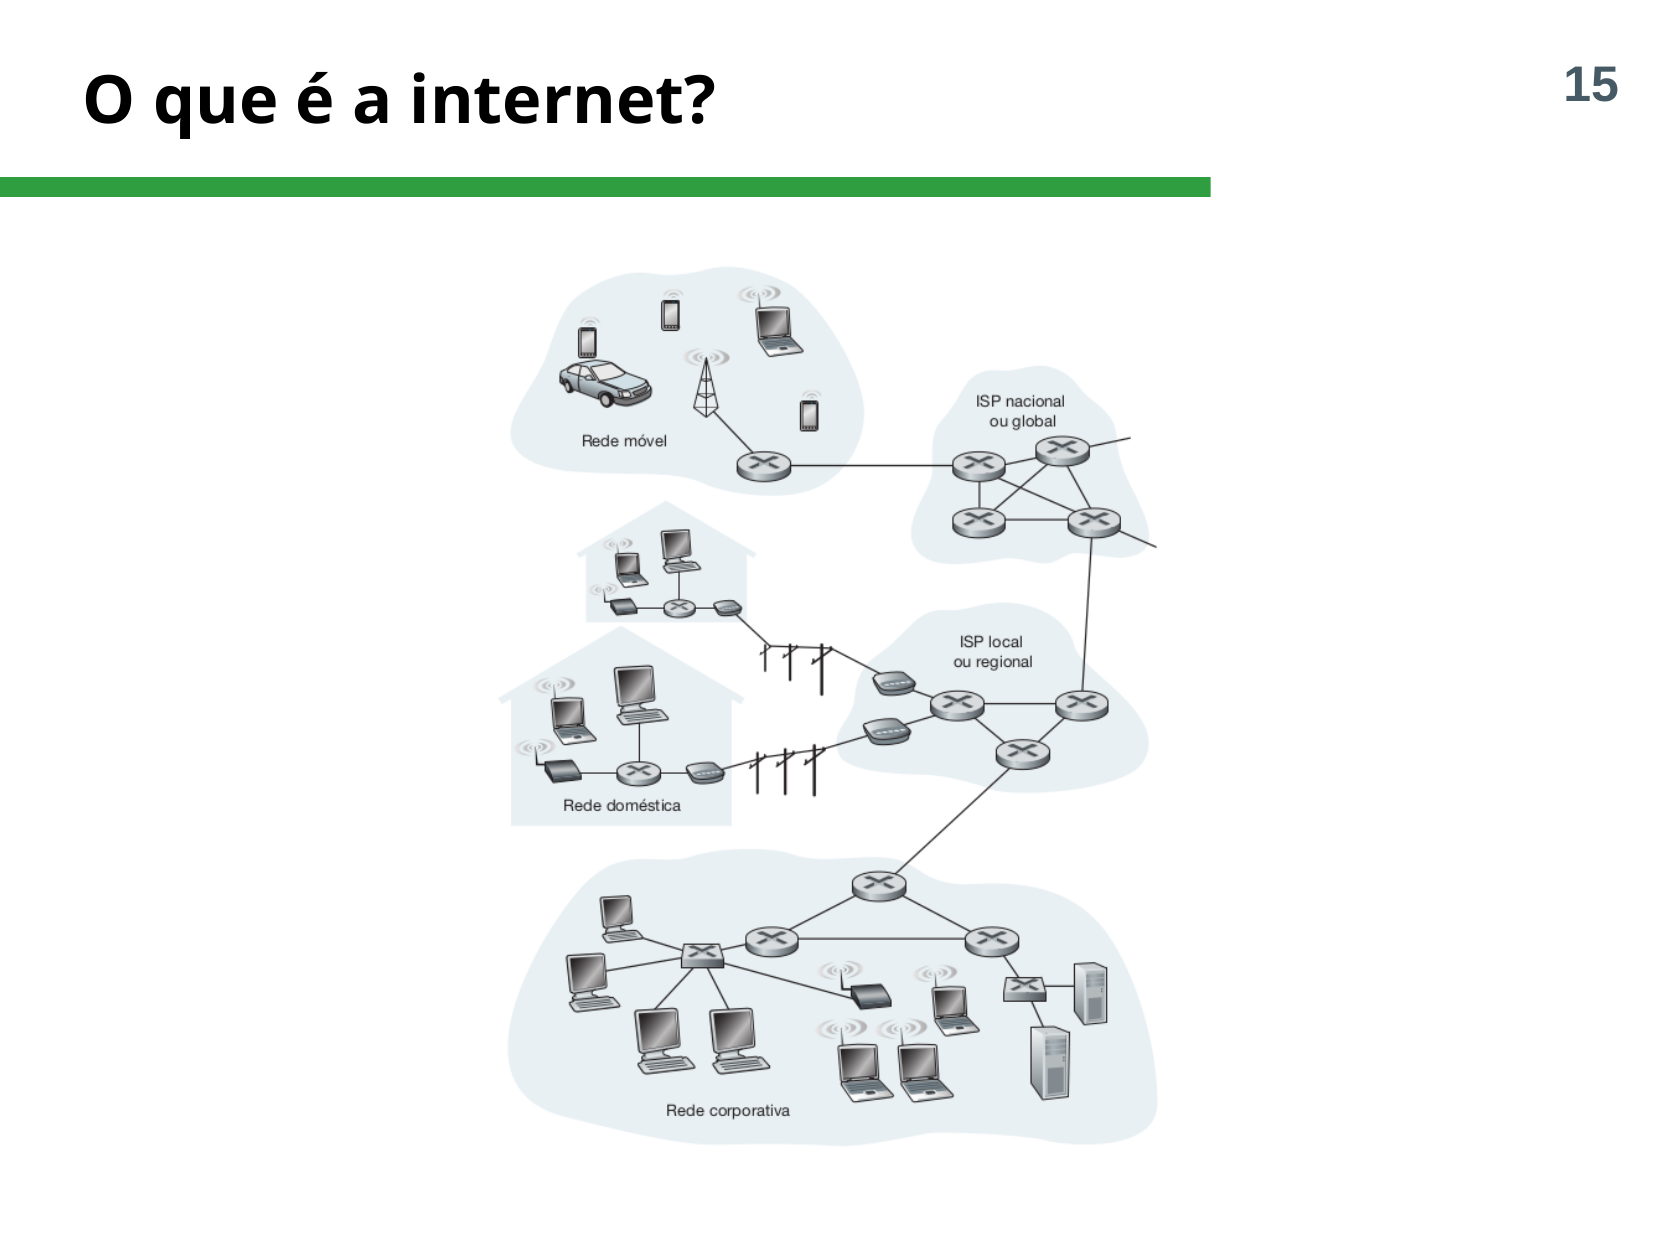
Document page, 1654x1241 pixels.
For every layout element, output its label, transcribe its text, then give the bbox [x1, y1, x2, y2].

picture [360, 258, 1359, 1152]
title O que é a internet? [82, 0, 1152, 202]
